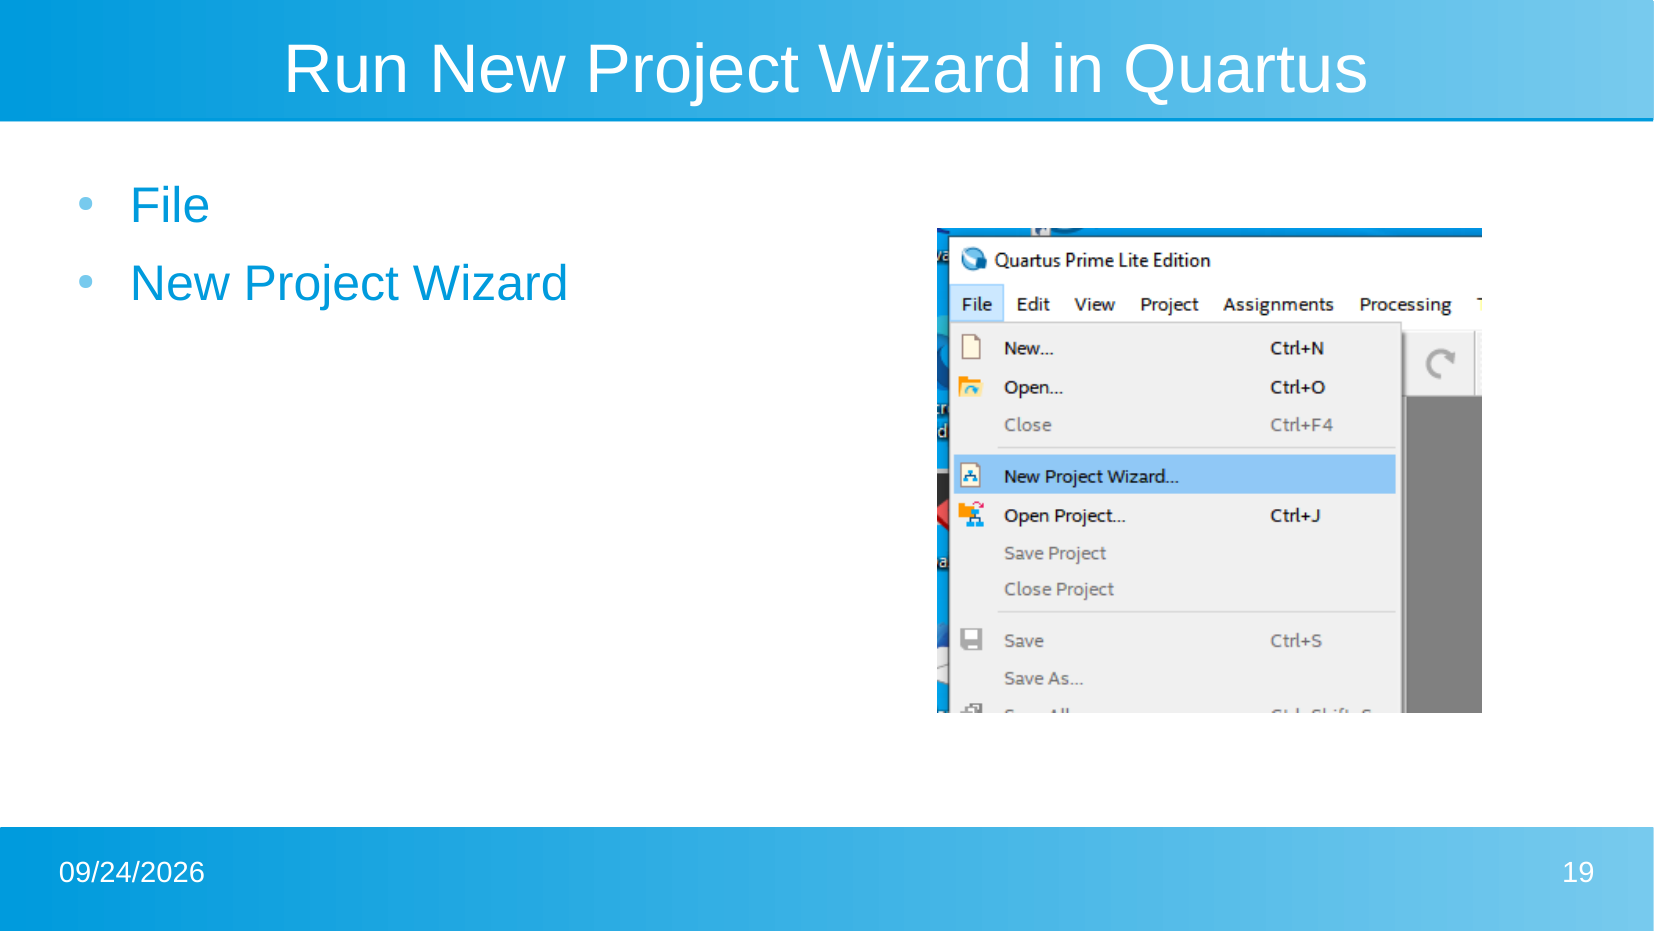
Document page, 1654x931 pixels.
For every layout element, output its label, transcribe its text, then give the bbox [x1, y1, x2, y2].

picture [937, 228, 949, 234]
title Run New Project Wizard in Quartus [59, 29, 1595, 108]
picture [937, 228, 1482, 713]
list File New Project Wizard [59, 177, 1595, 768]
